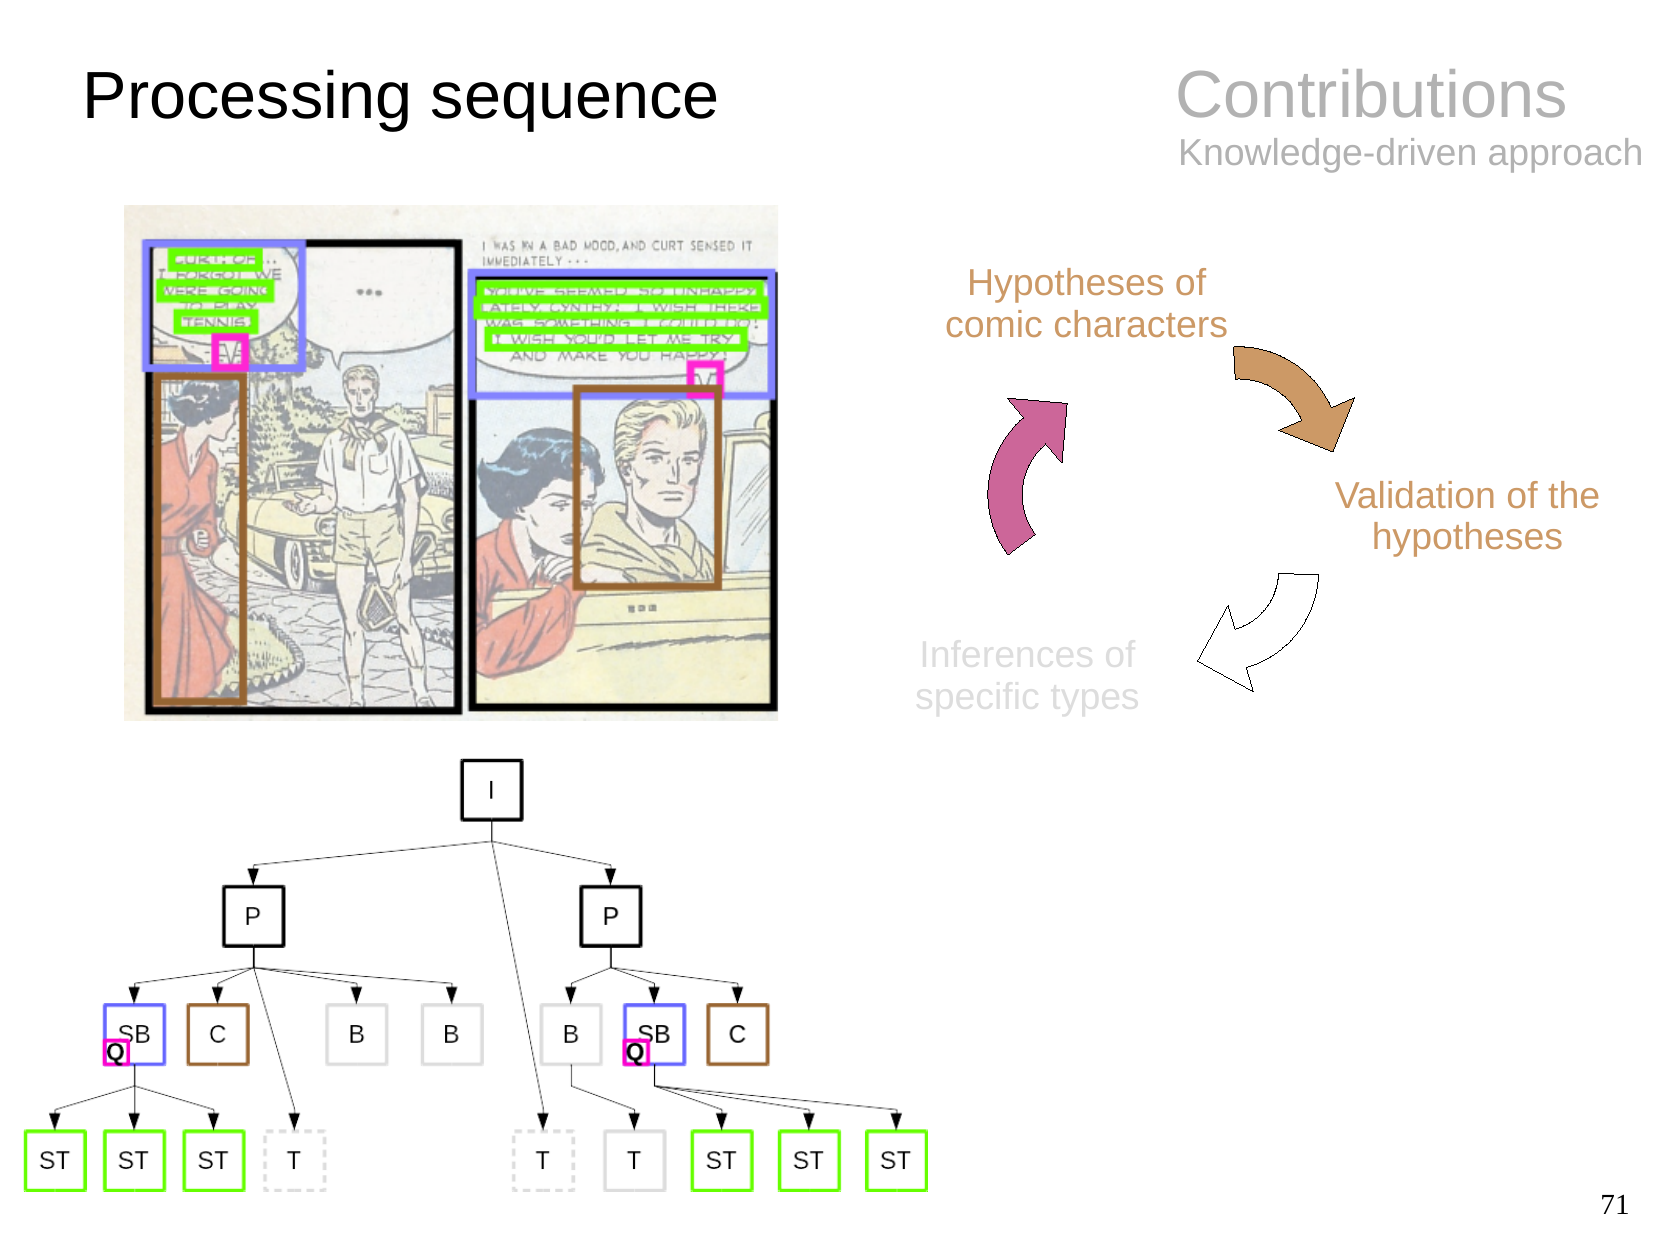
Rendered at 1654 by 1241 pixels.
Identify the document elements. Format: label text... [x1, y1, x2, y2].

text_box [987, 398, 1068, 555]
text_box Inferences of specific types [838, 626, 1217, 725]
text_box Validation of the hypotheses [1311, 466, 1625, 566]
title Processing sequence [82, 55, 1571, 136]
text_box [1233, 353, 1355, 452]
picture [23, 758, 928, 1192]
picture [124, 205, 779, 721]
text_box Hypotheses of comic characters [897, 253, 1276, 353]
